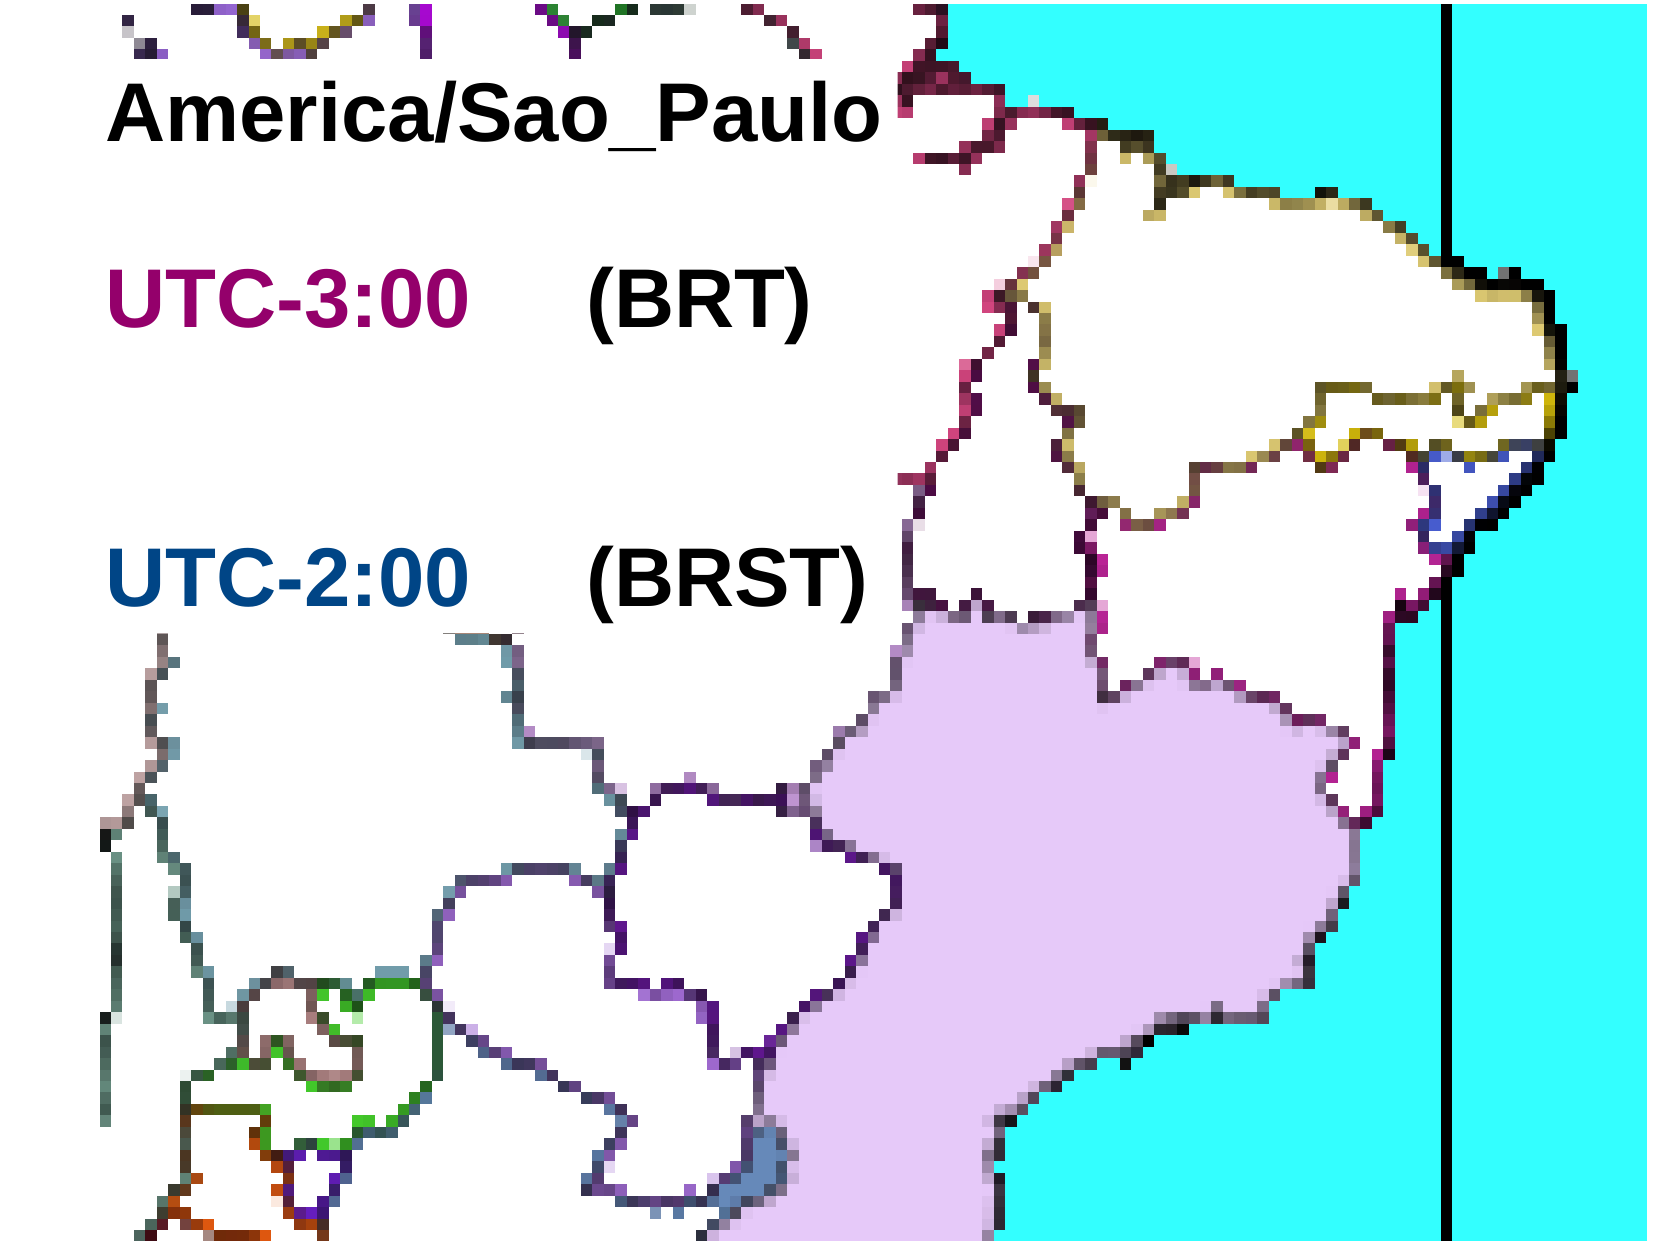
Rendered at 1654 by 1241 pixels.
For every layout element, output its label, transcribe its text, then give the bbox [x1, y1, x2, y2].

text_box America/Sao_Paulo UTC-3:00 (BRT) UTC-2:00 (BRST) [91, 59, 898, 634]
picture [100, 4, 1654, 1241]
